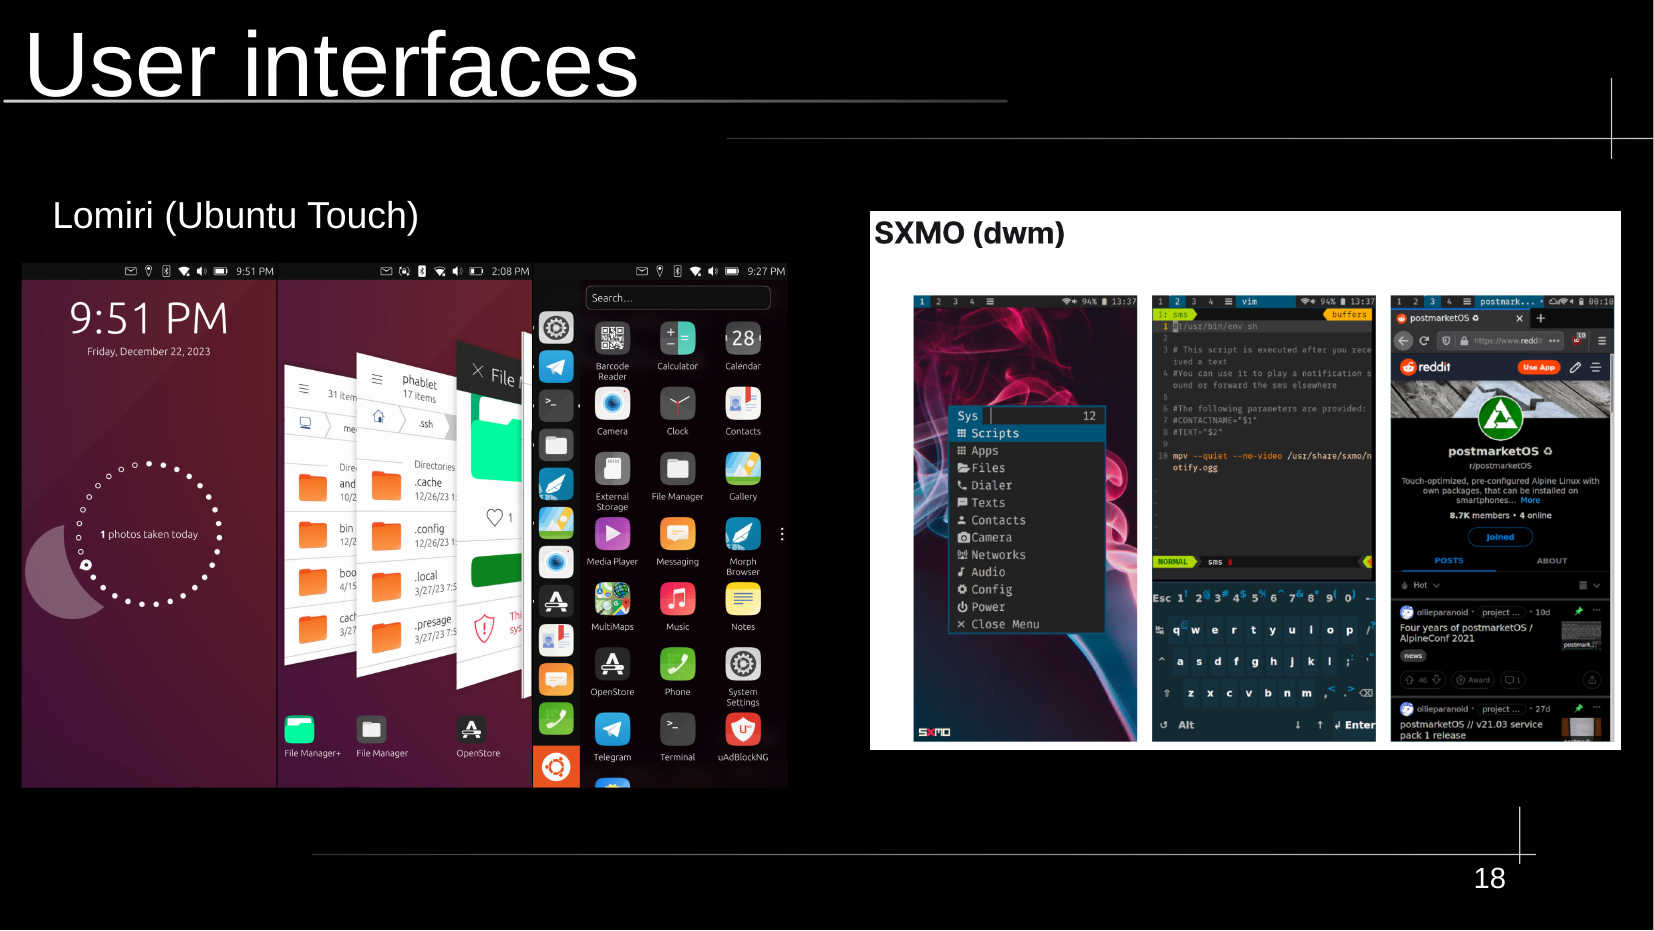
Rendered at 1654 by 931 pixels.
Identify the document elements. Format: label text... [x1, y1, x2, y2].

title User interfaces [23, 11, 1589, 119]
picture [21, 262, 788, 788]
picture [870, 211, 1621, 751]
text_box Lomiri (Ubuntu Touch) [37, 187, 436, 245]
